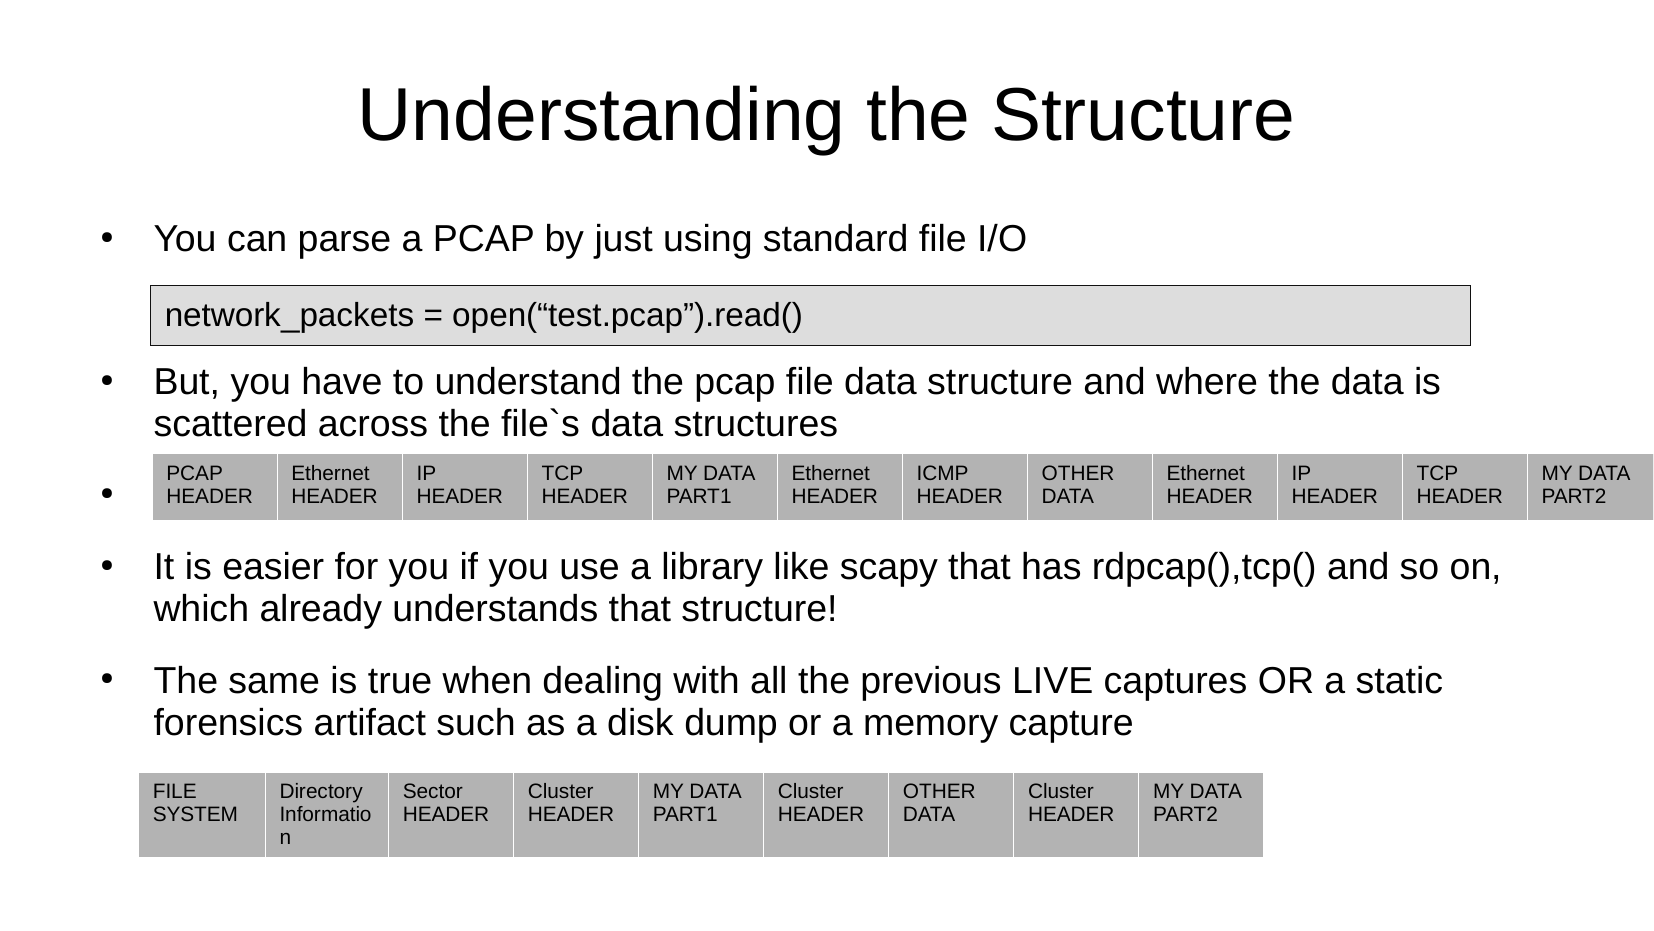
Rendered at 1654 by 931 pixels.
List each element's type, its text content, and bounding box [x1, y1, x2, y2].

table_header Ethernet HEADER [278, 454, 402, 520]
table_header Cluster HEADER [764, 773, 888, 857]
table_header Directory Information [266, 773, 388, 857]
table_header OTHER DATA [889, 773, 1013, 857]
table_header IP HEADER [403, 454, 527, 520]
title Understanding the Structure [82, 37, 1571, 193]
table_header Cluster HEADER [514, 773, 638, 857]
table_header ICMP HEADER [903, 454, 1027, 520]
table_header Cluster HEADER [1014, 773, 1138, 857]
table_header PCAP HEADER [153, 454, 277, 520]
table_header IP HEADER [1278, 454, 1402, 520]
table_header Ethernet HEADER [1153, 454, 1277, 520]
table_header MY DATA PART1 [639, 773, 763, 857]
text_box network_packets = open(“test.pcap”).read() [150, 285, 1471, 346]
table_header MY DATA PART1 [653, 454, 777, 520]
list You can parse a PCAP by just using standard file I/O But, you have to understand the pcap file data structure and where the data is scattered across the file`s data structures It is easier for you if you use a library like scapy that has rdpcap(),tcp() and so on, which already understands that structure! The same is true when dealing with all the previous LIVE captures OR a static forensics artifact such as a disk dump or a memory capture [82, 217, 1571, 758]
table_header FILE SYSTEM [139, 773, 265, 857]
table_header TCP HEADER [528, 454, 652, 520]
table_header MY DATA PART2 [1528, 454, 1653, 520]
table_header TCP HEADER [1403, 454, 1527, 520]
table_header Sector HEADER [389, 773, 513, 857]
table_header OTHER DATA [1028, 454, 1152, 520]
table_header MY DATA PART2 [1139, 773, 1263, 857]
table_header Ethernet HEADER [778, 454, 902, 520]
